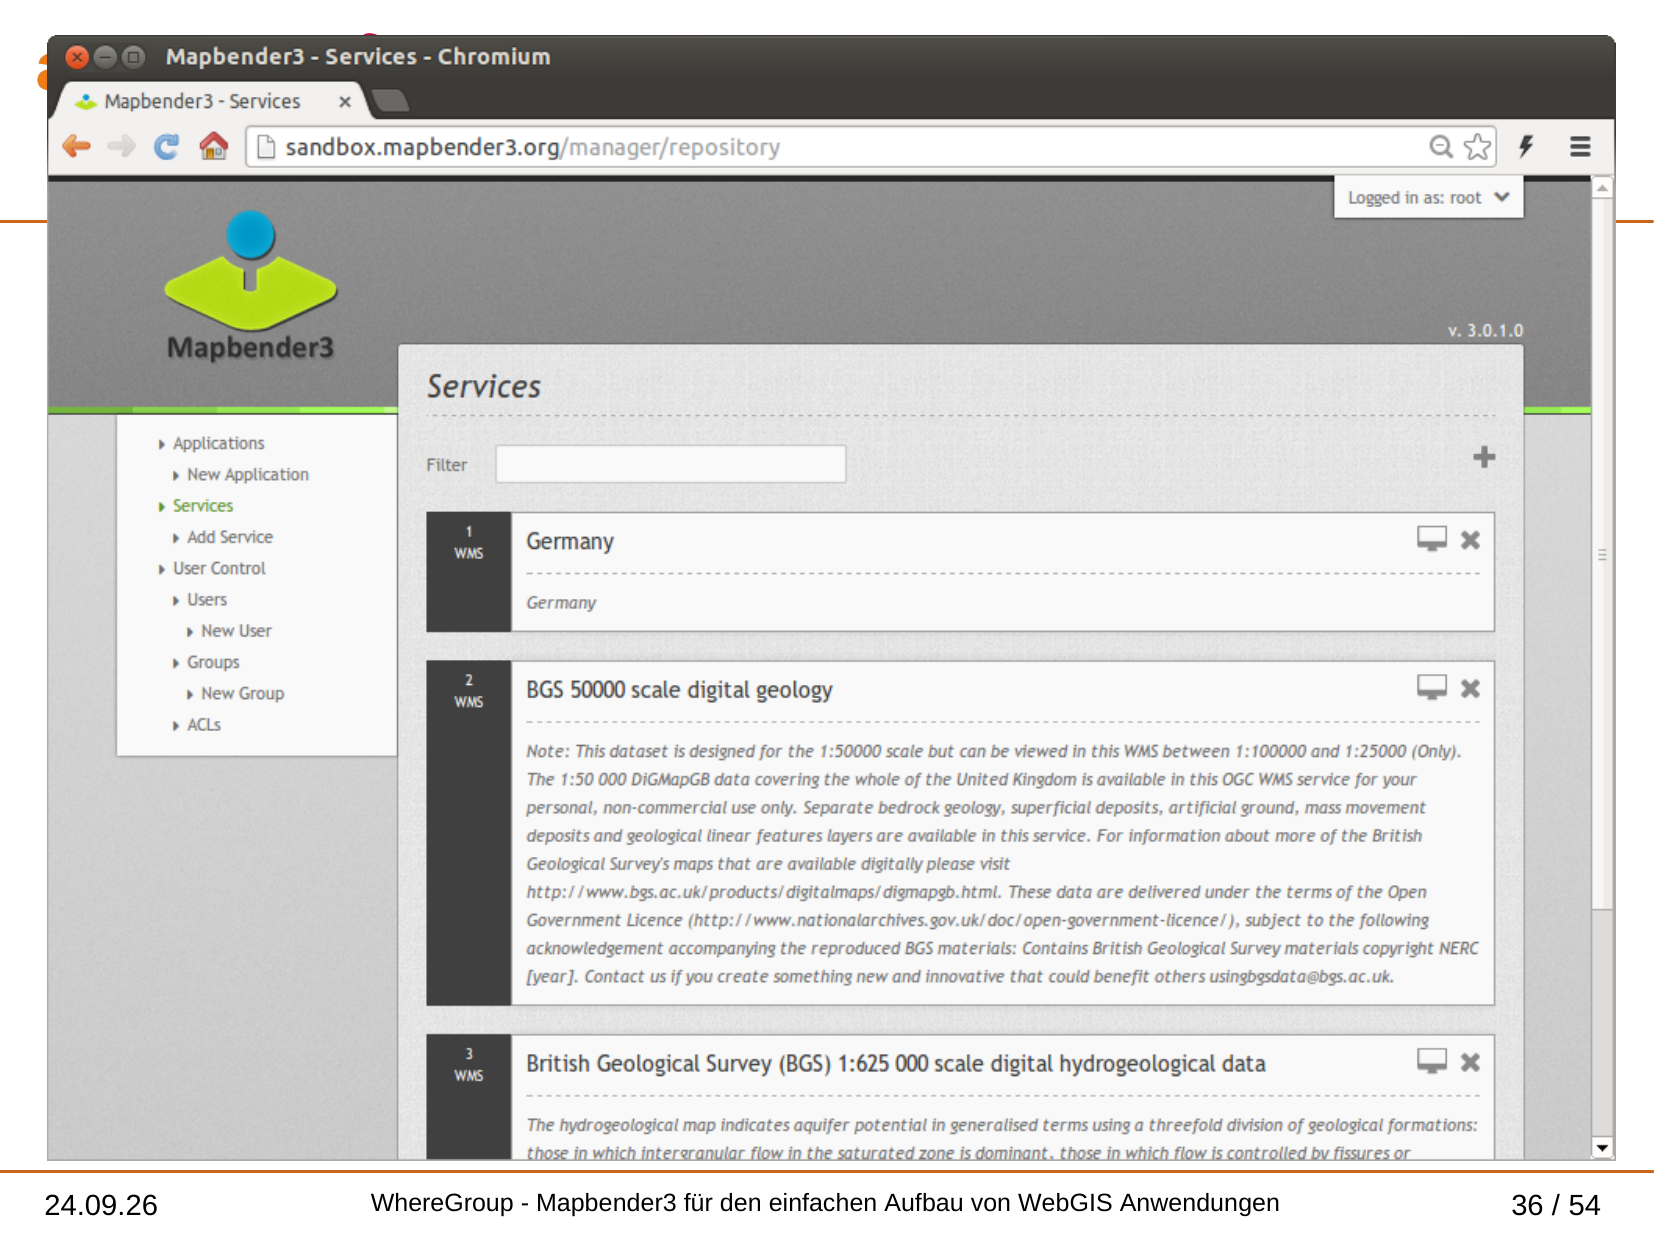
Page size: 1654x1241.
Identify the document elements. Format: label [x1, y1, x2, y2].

picture [35, 23, 1616, 1161]
